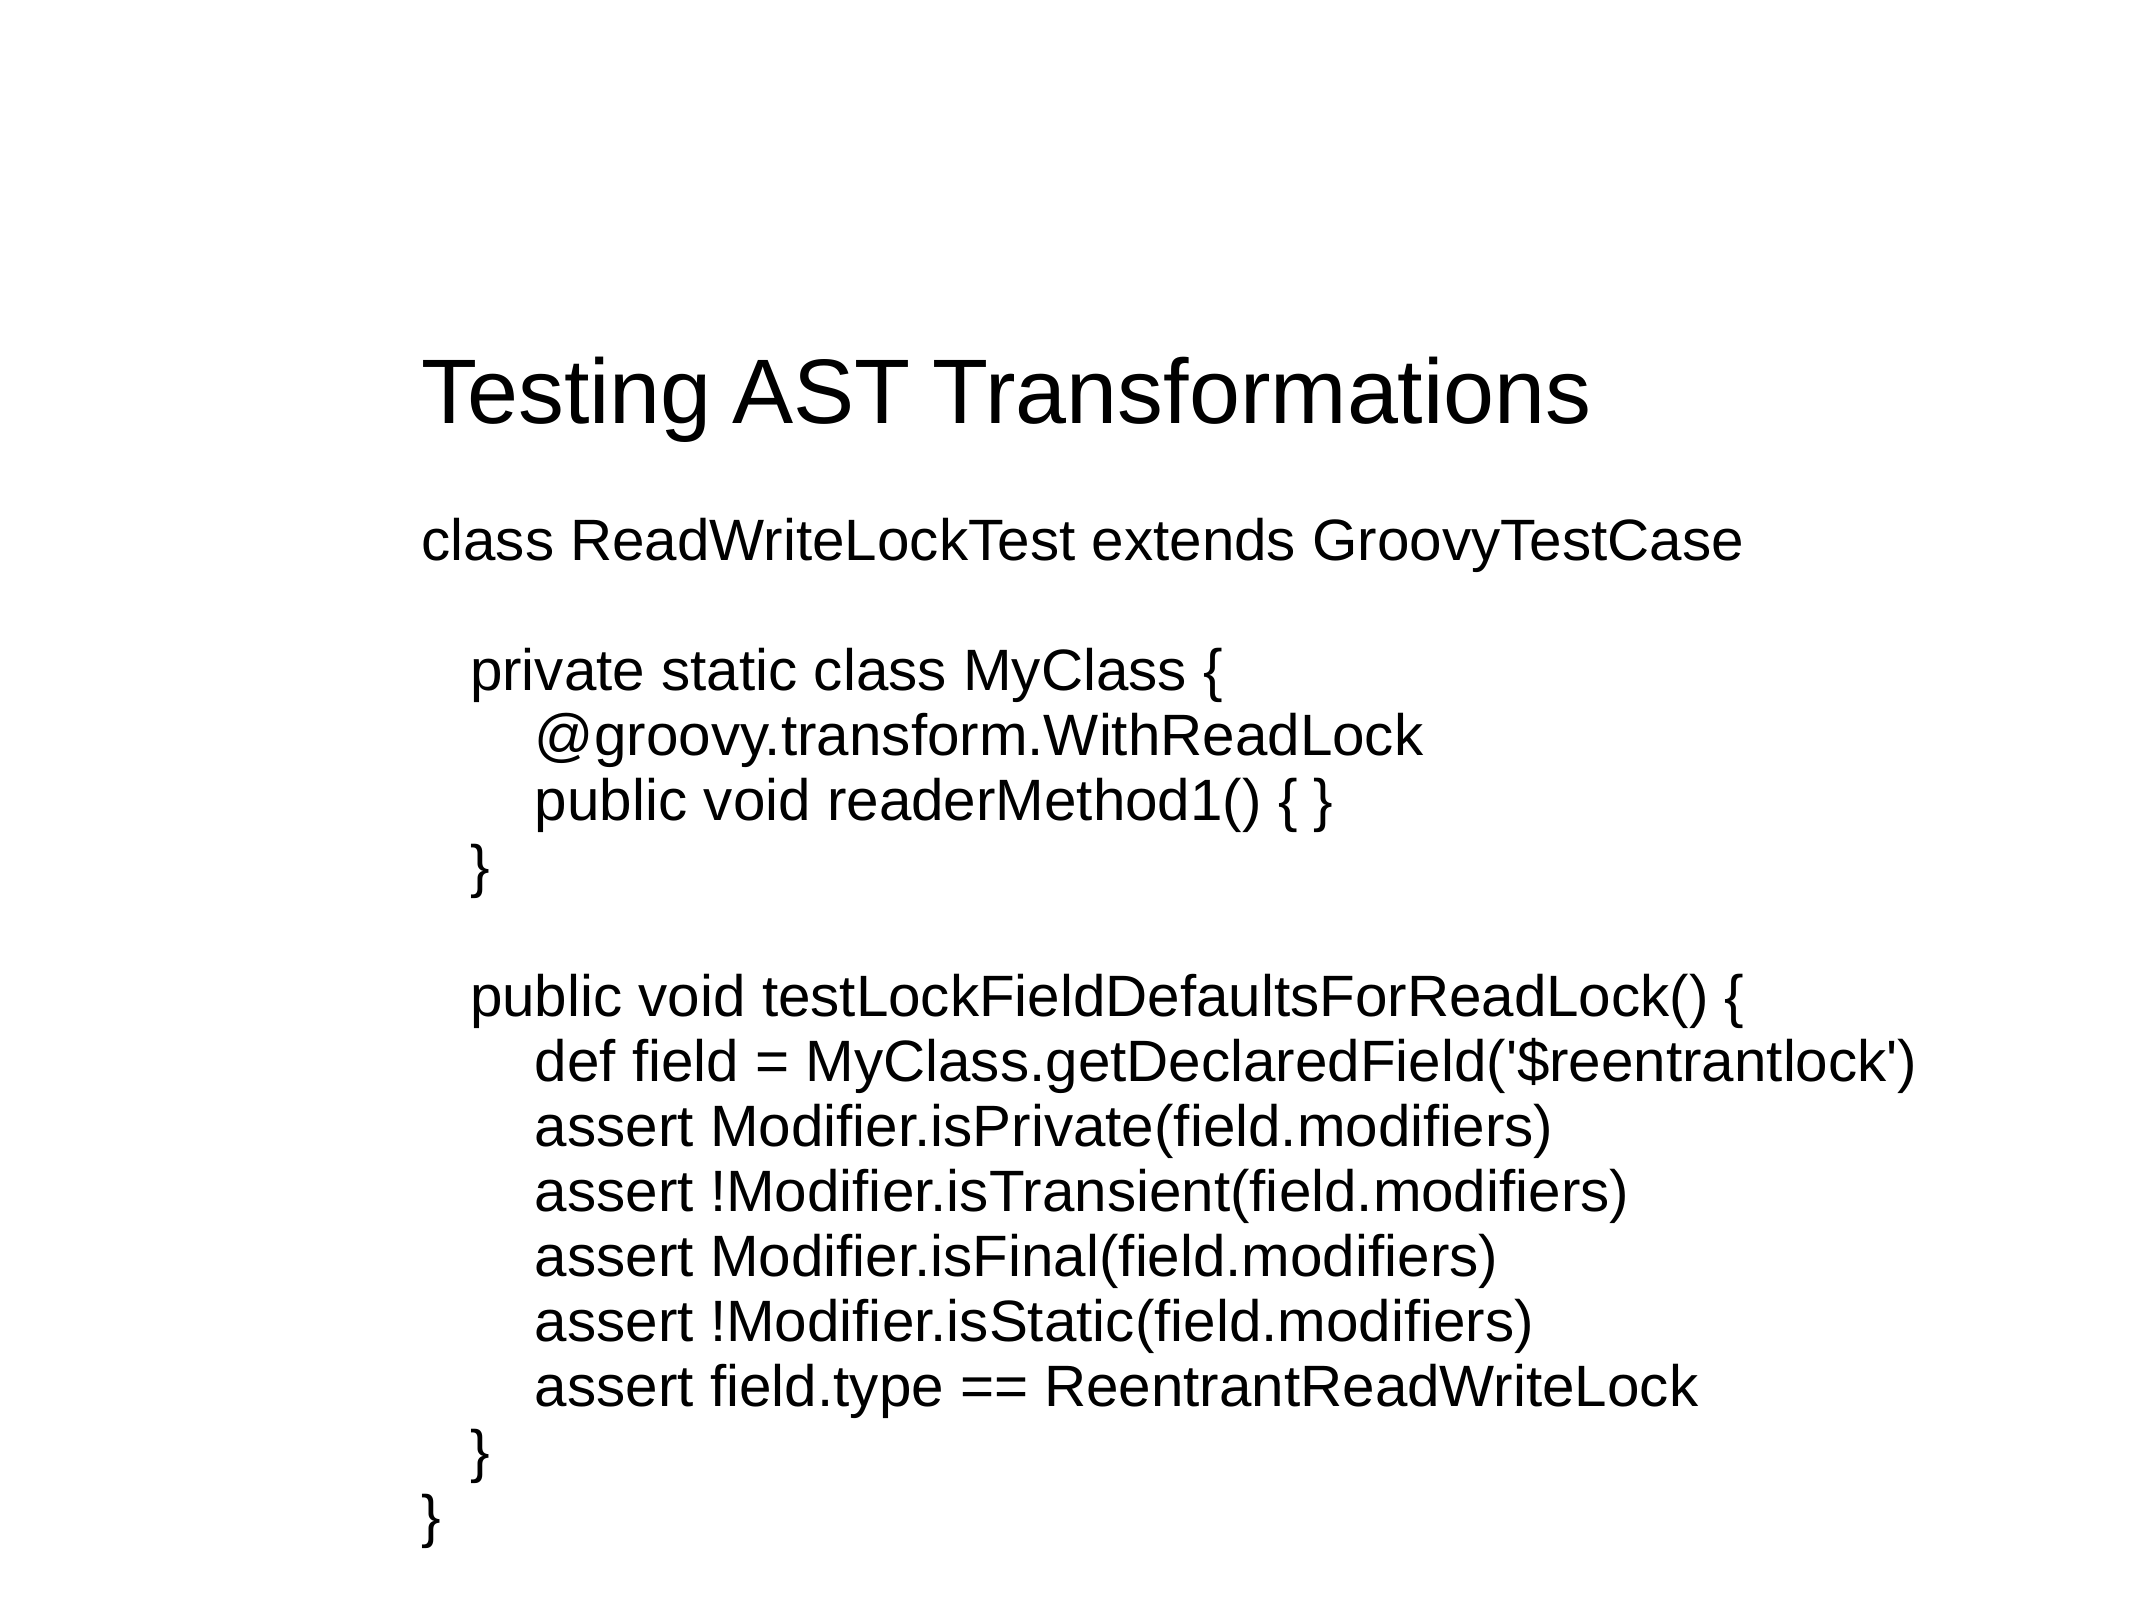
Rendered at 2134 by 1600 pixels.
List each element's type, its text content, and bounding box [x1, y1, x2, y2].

text_box Testing AST Transformations class ReadWriteLockTest extends GroovyTestCase private static class MyClass { @groovy.transform.WithReadLock public void readerMethod1() { } } public void testLockFieldDefaultsForReadLock() { def field = MyClass.getDeclaredField('$reentrantlock') assert Modifier.isPrivate(field.modifiers) assert !Modifier.isTransient(field.modifiers) assert Modifier.isFinal(field.modifiers) assert !Modifier.isStatic(field.modifiers) assert field.type == ReentrantReadWriteLock } } [421, 289, 2134, 1498]
